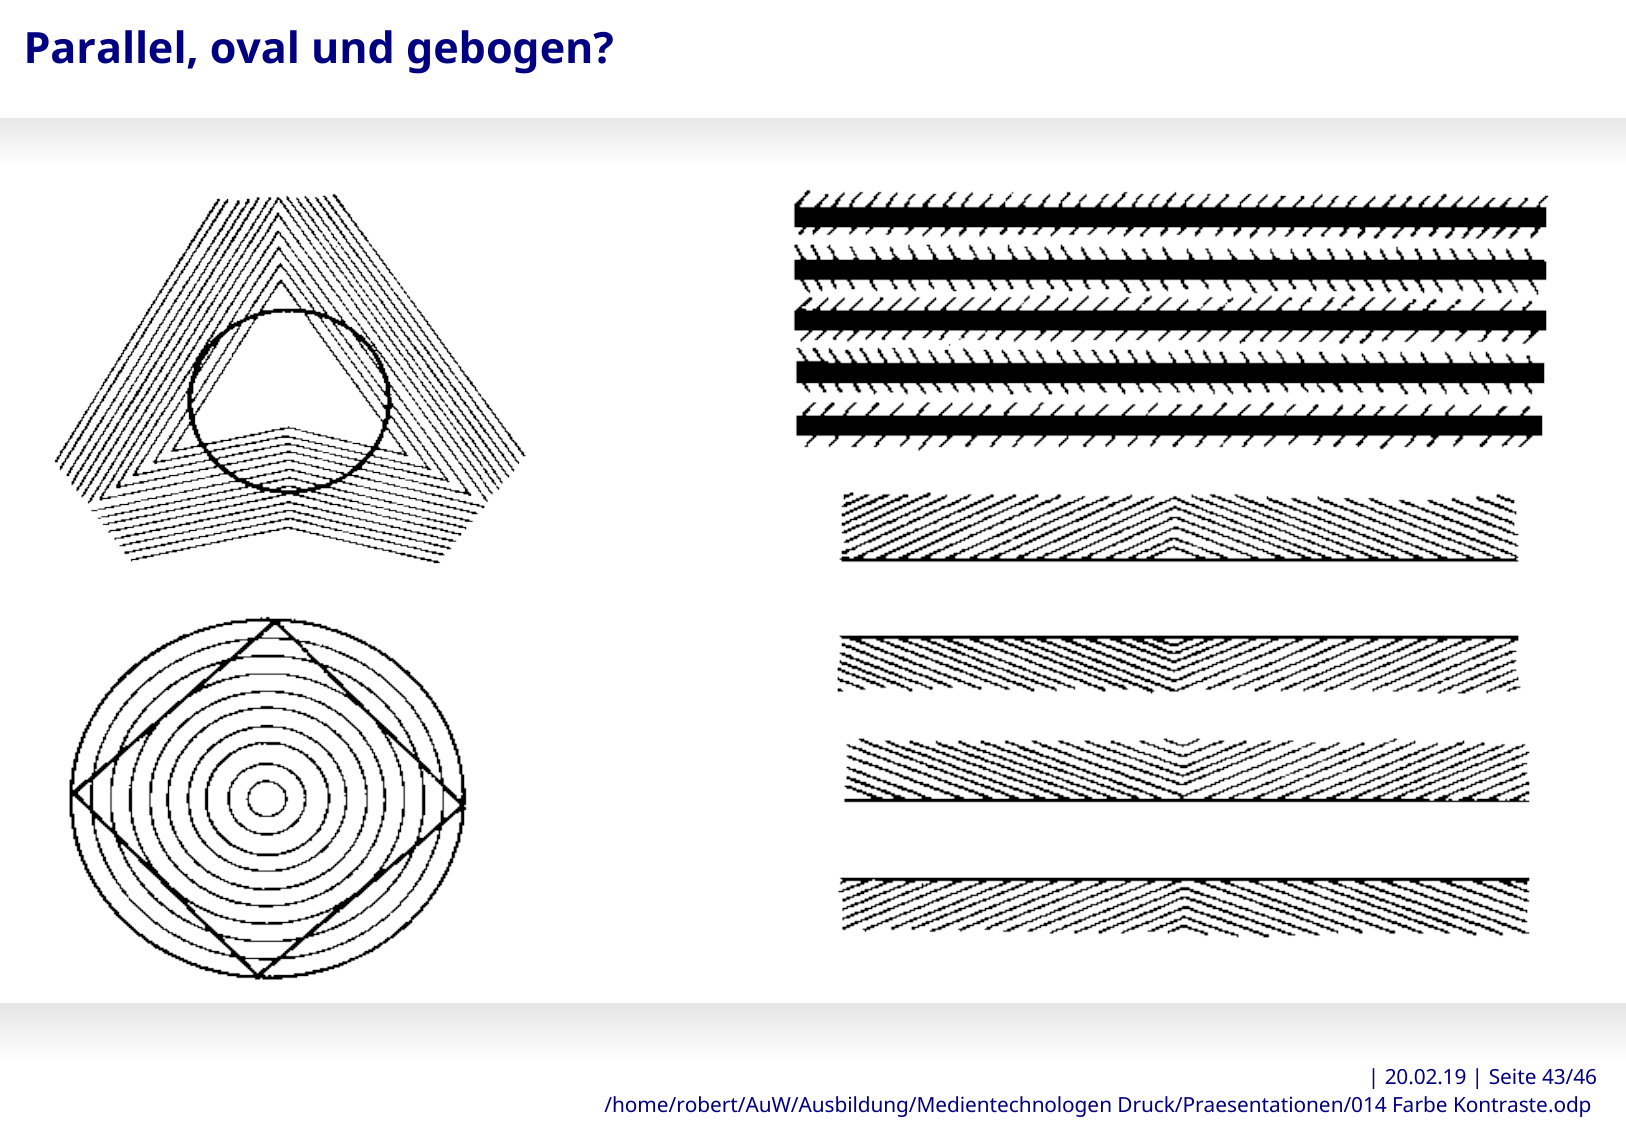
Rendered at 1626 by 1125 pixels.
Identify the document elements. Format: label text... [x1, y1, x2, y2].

title Parallel, oval und gebogen? [23, 5, 1600, 154]
picture [27, 176, 556, 1012]
picture [758, 151, 1604, 1002]
